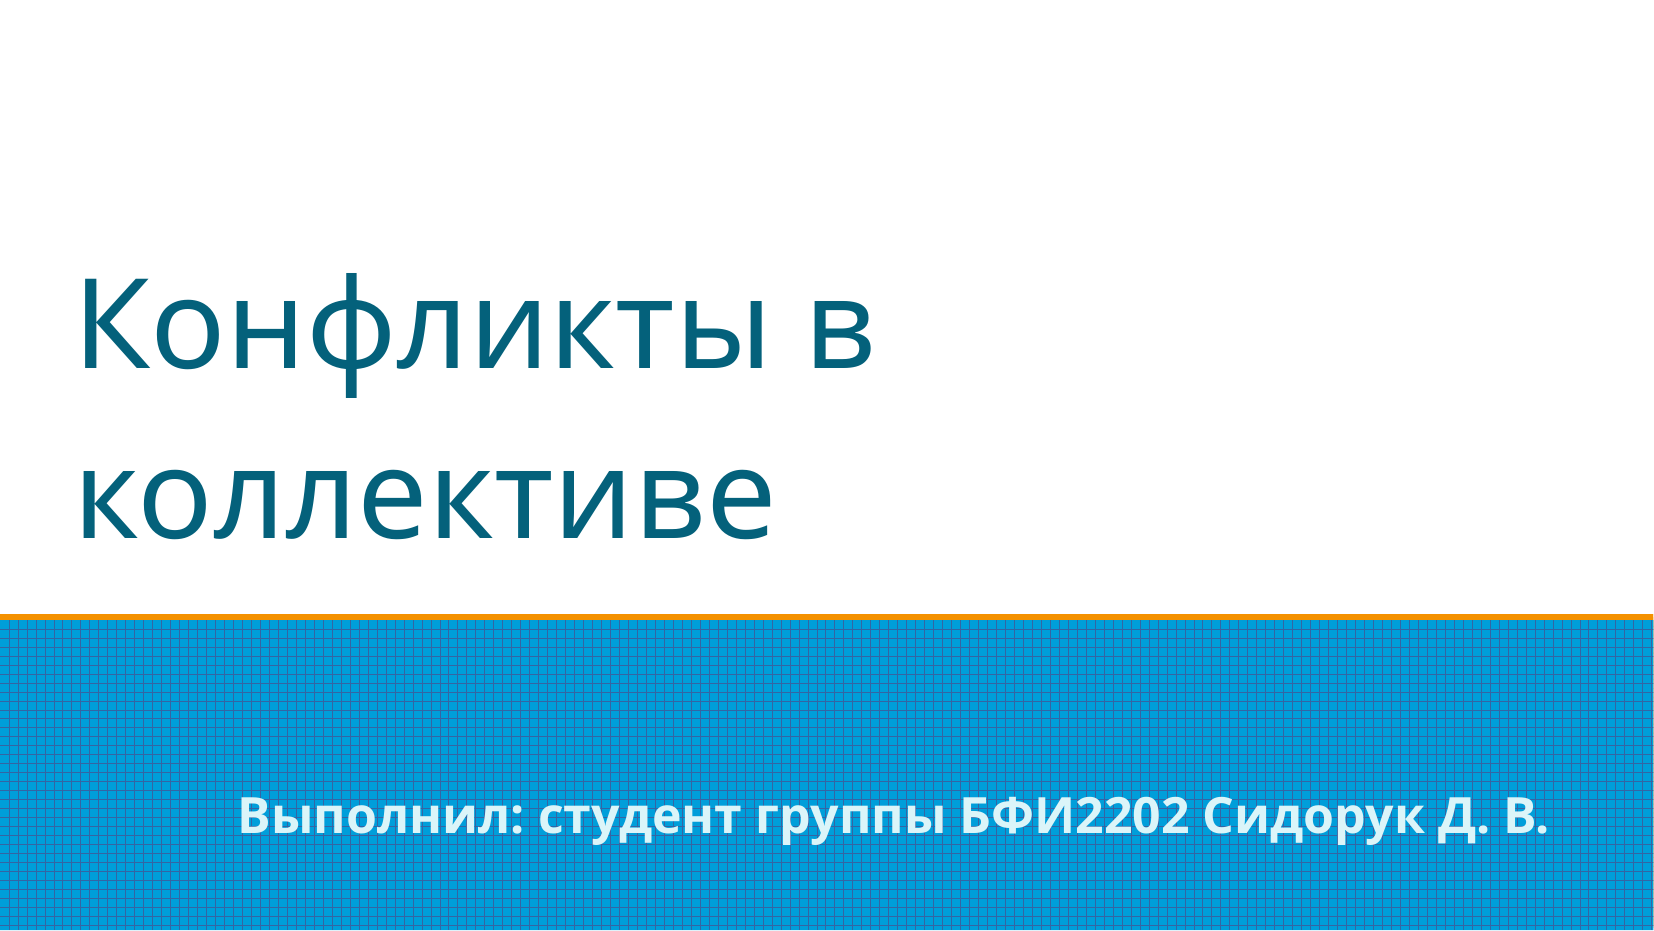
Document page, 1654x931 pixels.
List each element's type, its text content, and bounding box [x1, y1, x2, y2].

subtitle Выполнил: студент группы БФИ2202 Сидорук Д. В. [73, 634, 1551, 849]
title Конфликты в коллективе [73, 44, 1551, 576]
